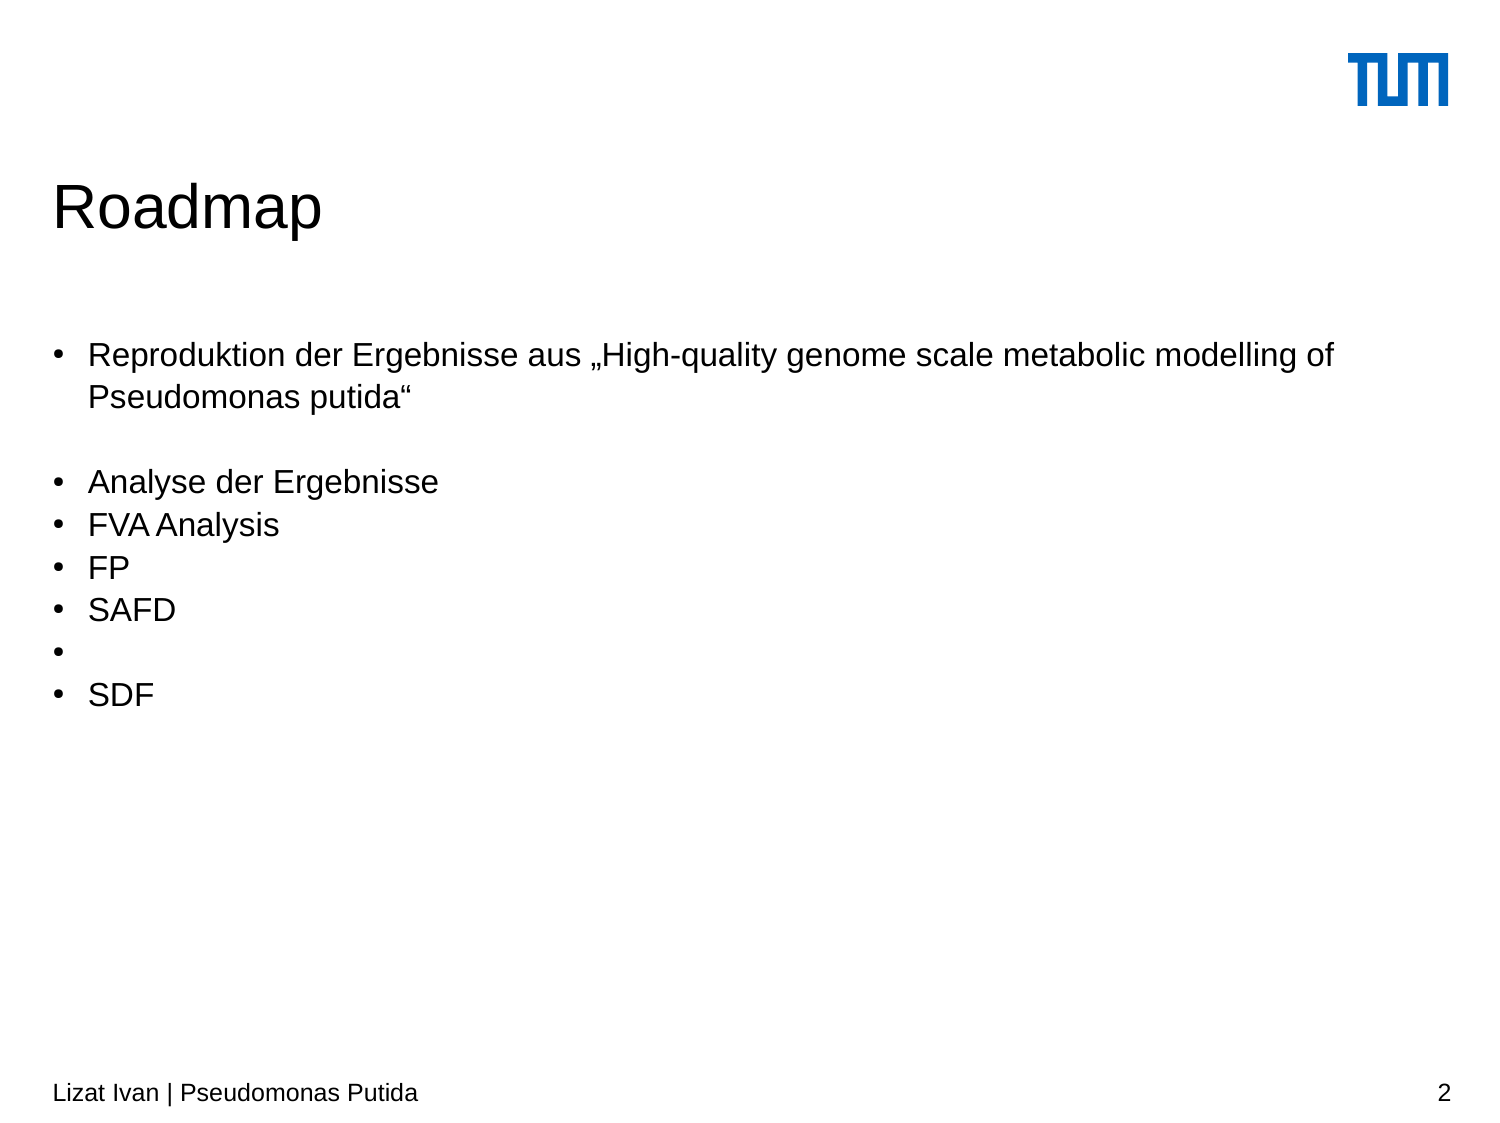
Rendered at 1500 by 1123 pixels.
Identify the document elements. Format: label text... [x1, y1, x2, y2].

title Roadmap [52, 171, 1453, 242]
list Reproduktion der Ergebnisse aus „High-quality genome scale metabolic modelling of Pseudomonas putida“ Analyse der Ergebnisse FVA Analysis FP SAFD SDF [52, 330, 1453, 996]
